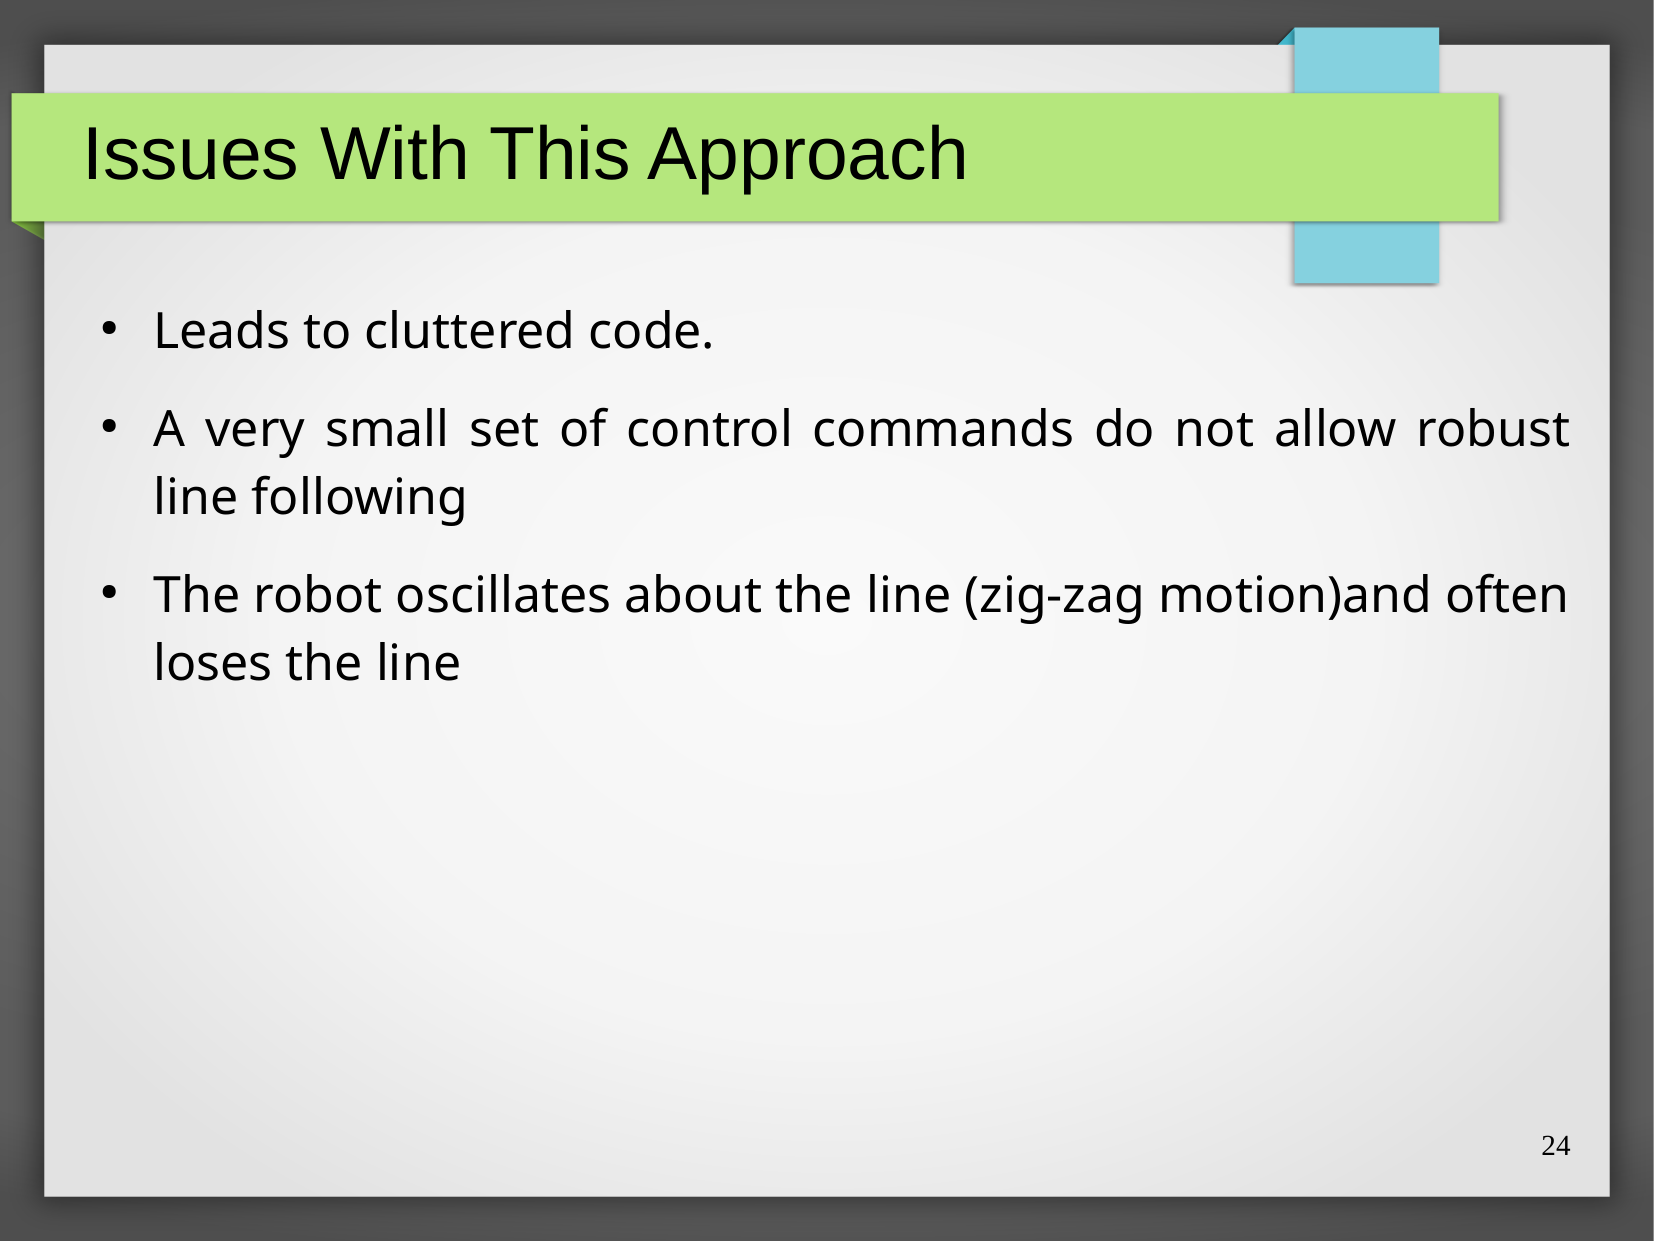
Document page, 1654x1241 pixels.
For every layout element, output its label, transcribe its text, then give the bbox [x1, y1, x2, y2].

picture [0, 0, 1654, 1241]
title Issues With This Approach [82, 94, 1264, 213]
list Leads to cluttered code. A very small set of control commands do not allow robust line following The robot oscillates about the line (zig-zag motion)and often loses the line [82, 295, 1571, 1015]
